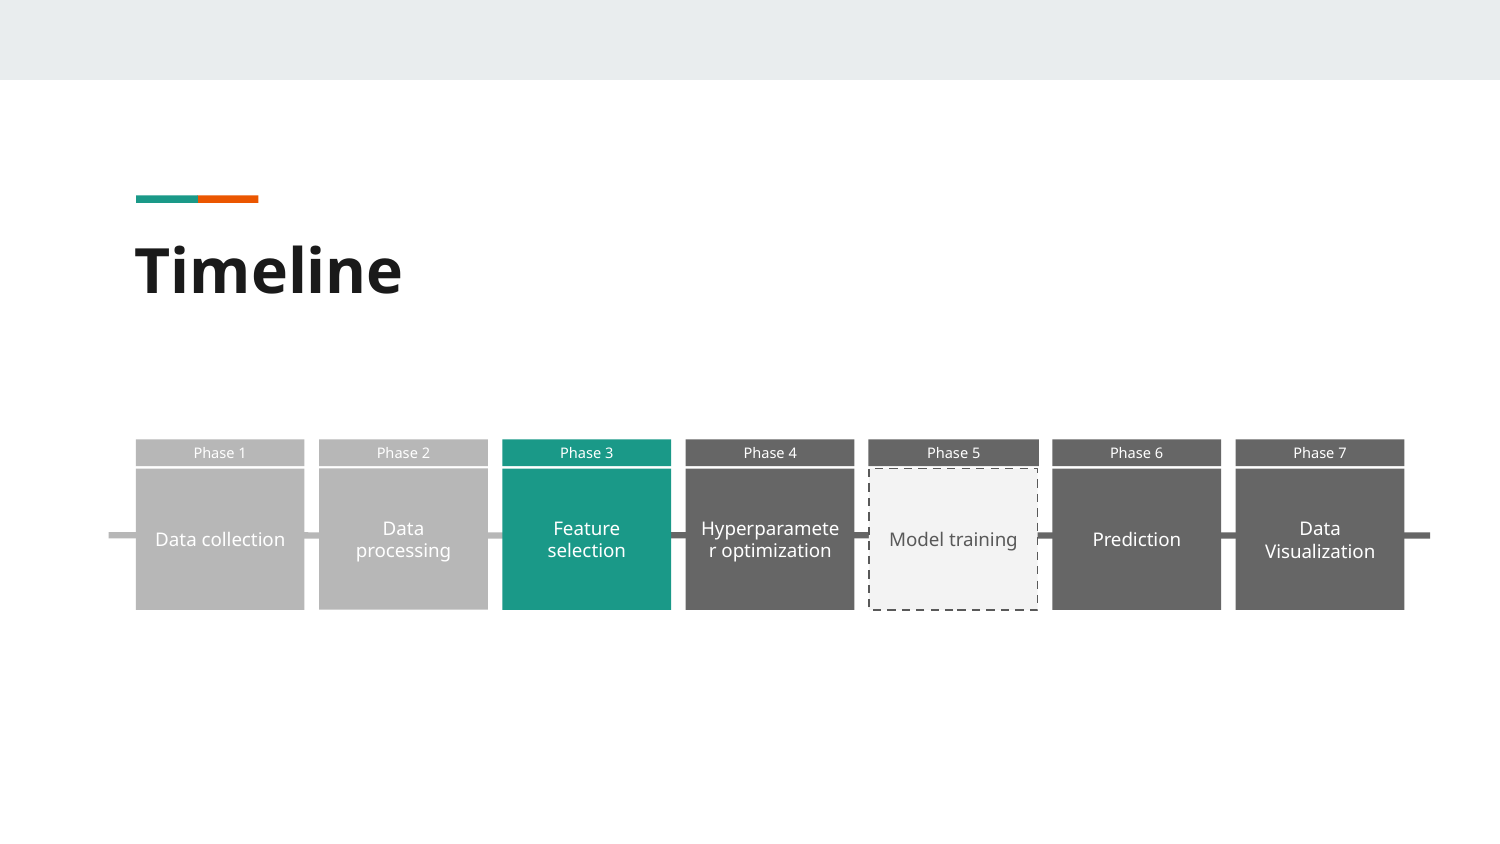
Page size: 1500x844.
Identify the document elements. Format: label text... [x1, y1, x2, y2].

text_box Prediction [1052, 468, 1222, 610]
text_box Phase 4 [685, 439, 855, 467]
text_box Data collection [135, 468, 305, 610]
text_box Feature selection [502, 468, 672, 610]
text_box Phase 6 [1052, 439, 1222, 467]
text_box Phase 7 [1235, 439, 1405, 467]
text_box Phase 2 [319, 439, 488, 467]
text_box Data Visualization [1235, 468, 1405, 610]
text_box Data processing [319, 468, 488, 610]
title Timeline [119, 216, 1381, 305]
text_box Phase 5 [868, 439, 1039, 467]
text_box Model training [868, 468, 1038, 610]
text_box Phase 3 [502, 439, 672, 467]
text_box Hyperparameter optimization [685, 468, 855, 610]
text_box Phase 1 [135, 439, 305, 467]
